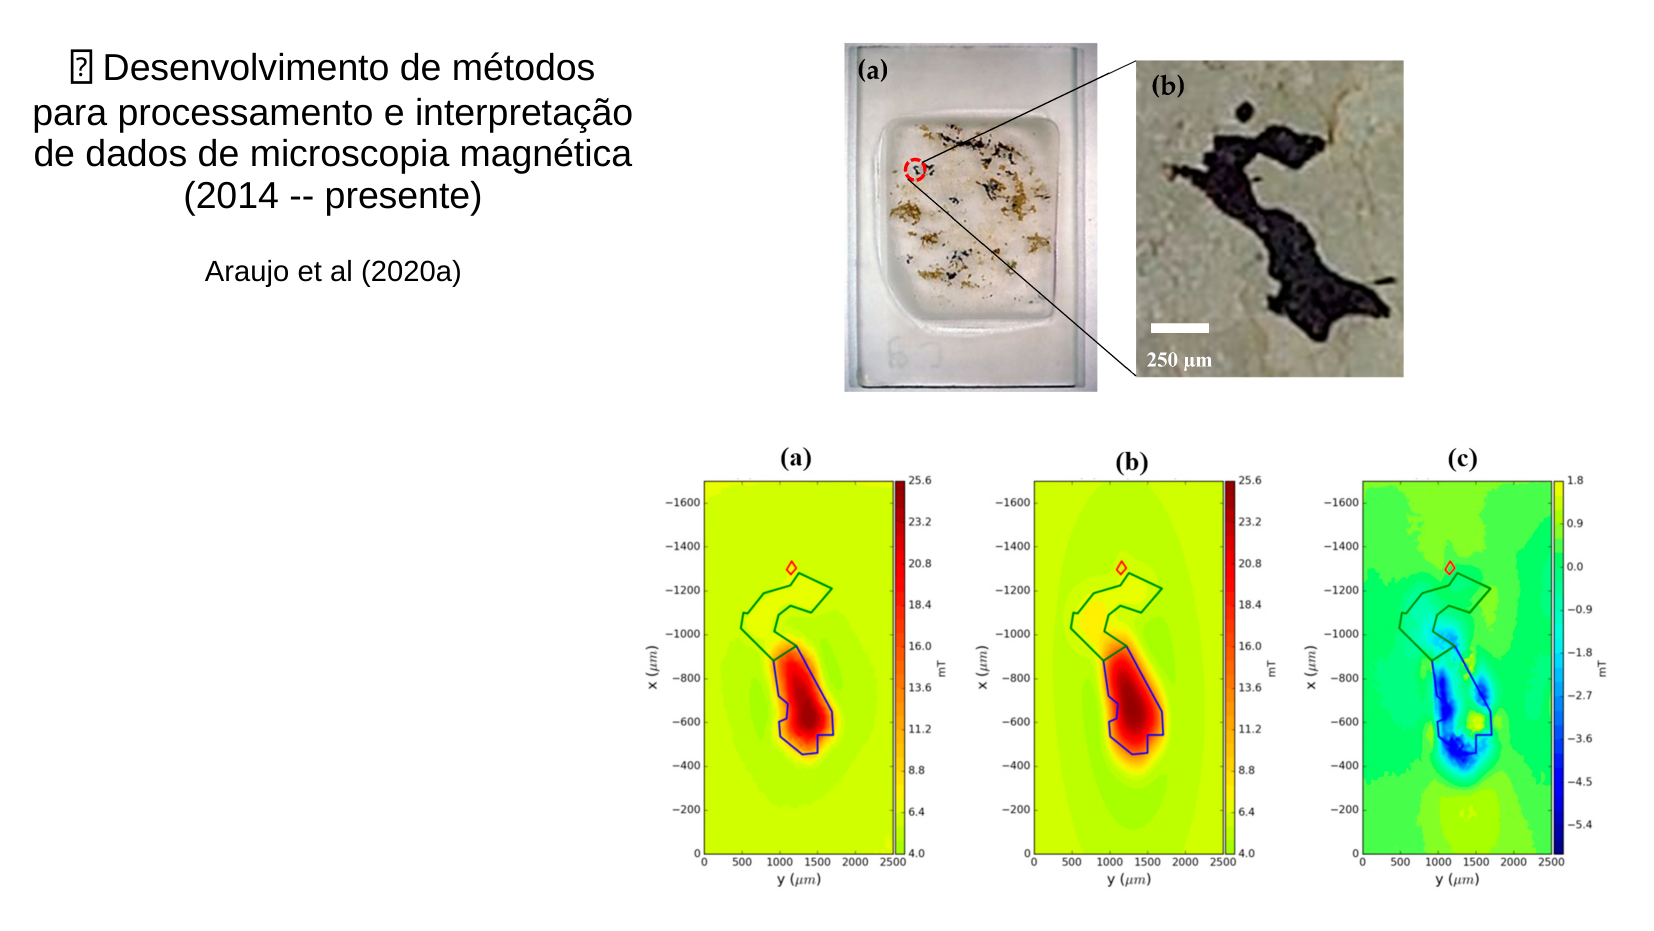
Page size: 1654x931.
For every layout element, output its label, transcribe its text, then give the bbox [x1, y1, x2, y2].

text_box Araujo et al (2020a) [85, 248, 582, 296]
picture [838, 35, 1414, 400]
text_box ⍰ Desenvolvimento de métodos para processamento e interpretação de dados de microscopia magnética (2014 -- presente) [17, 32, 650, 314]
picture [637, 436, 1617, 894]
